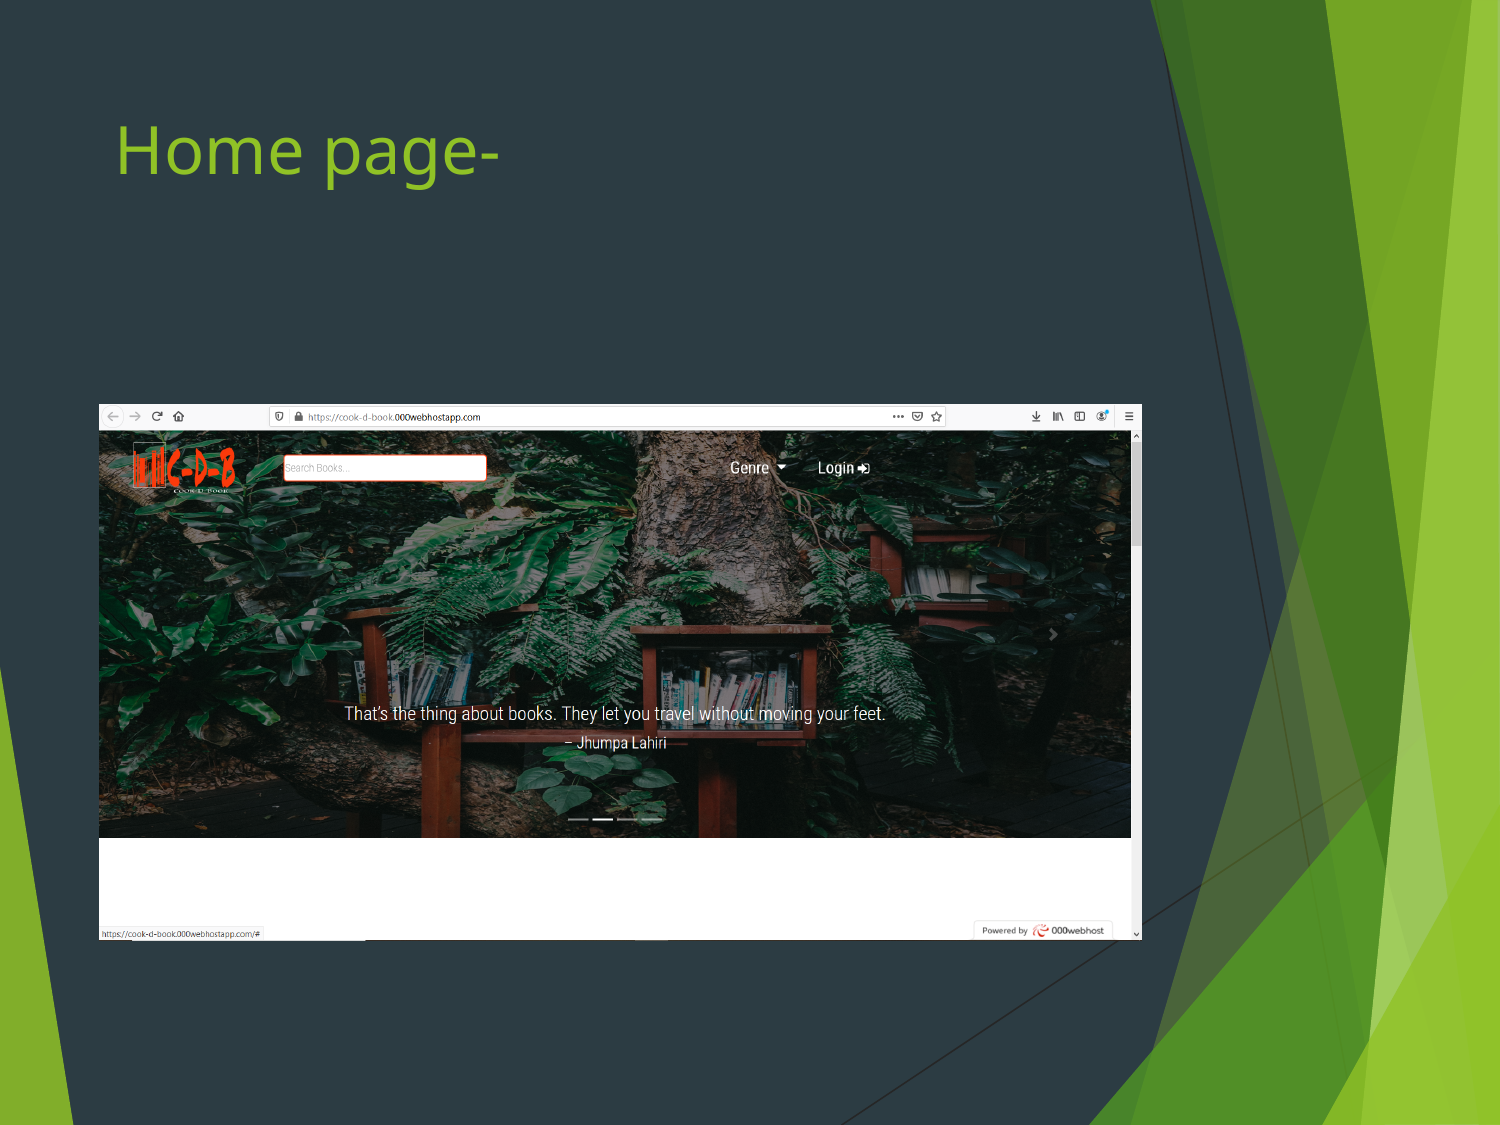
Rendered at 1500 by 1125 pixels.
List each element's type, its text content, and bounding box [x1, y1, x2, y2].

picture [99, 404, 1142, 941]
title Home page- [99, 99, 1142, 317]
